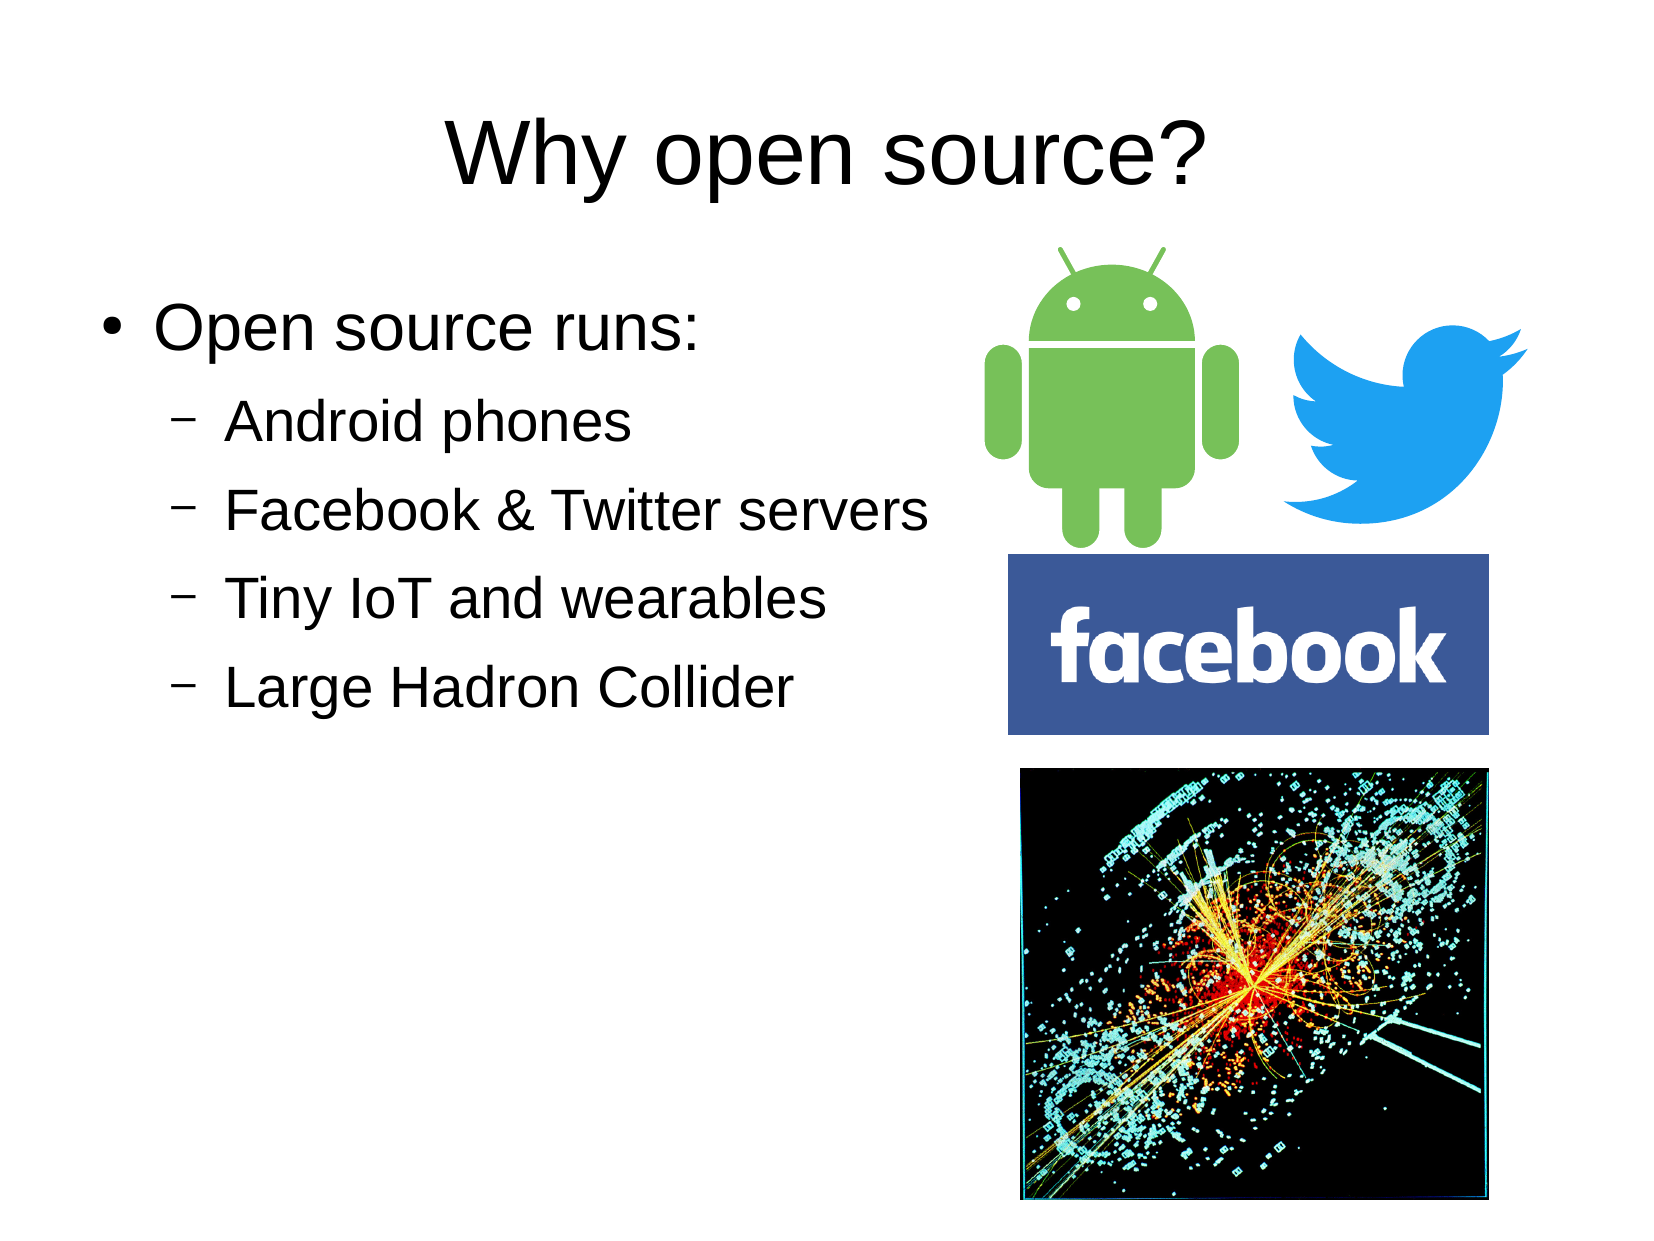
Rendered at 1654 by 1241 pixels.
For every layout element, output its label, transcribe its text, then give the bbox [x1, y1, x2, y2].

picture [977, 240, 1489, 736]
picture [1282, 324, 1529, 526]
title Why open source? [82, 49, 1571, 257]
list Open source runs: Android phones Facebook & Twitter servers Tiny IoT and wearables Large Hadron Collider [82, 290, 1571, 1010]
picture [1020, 768, 1489, 1201]
